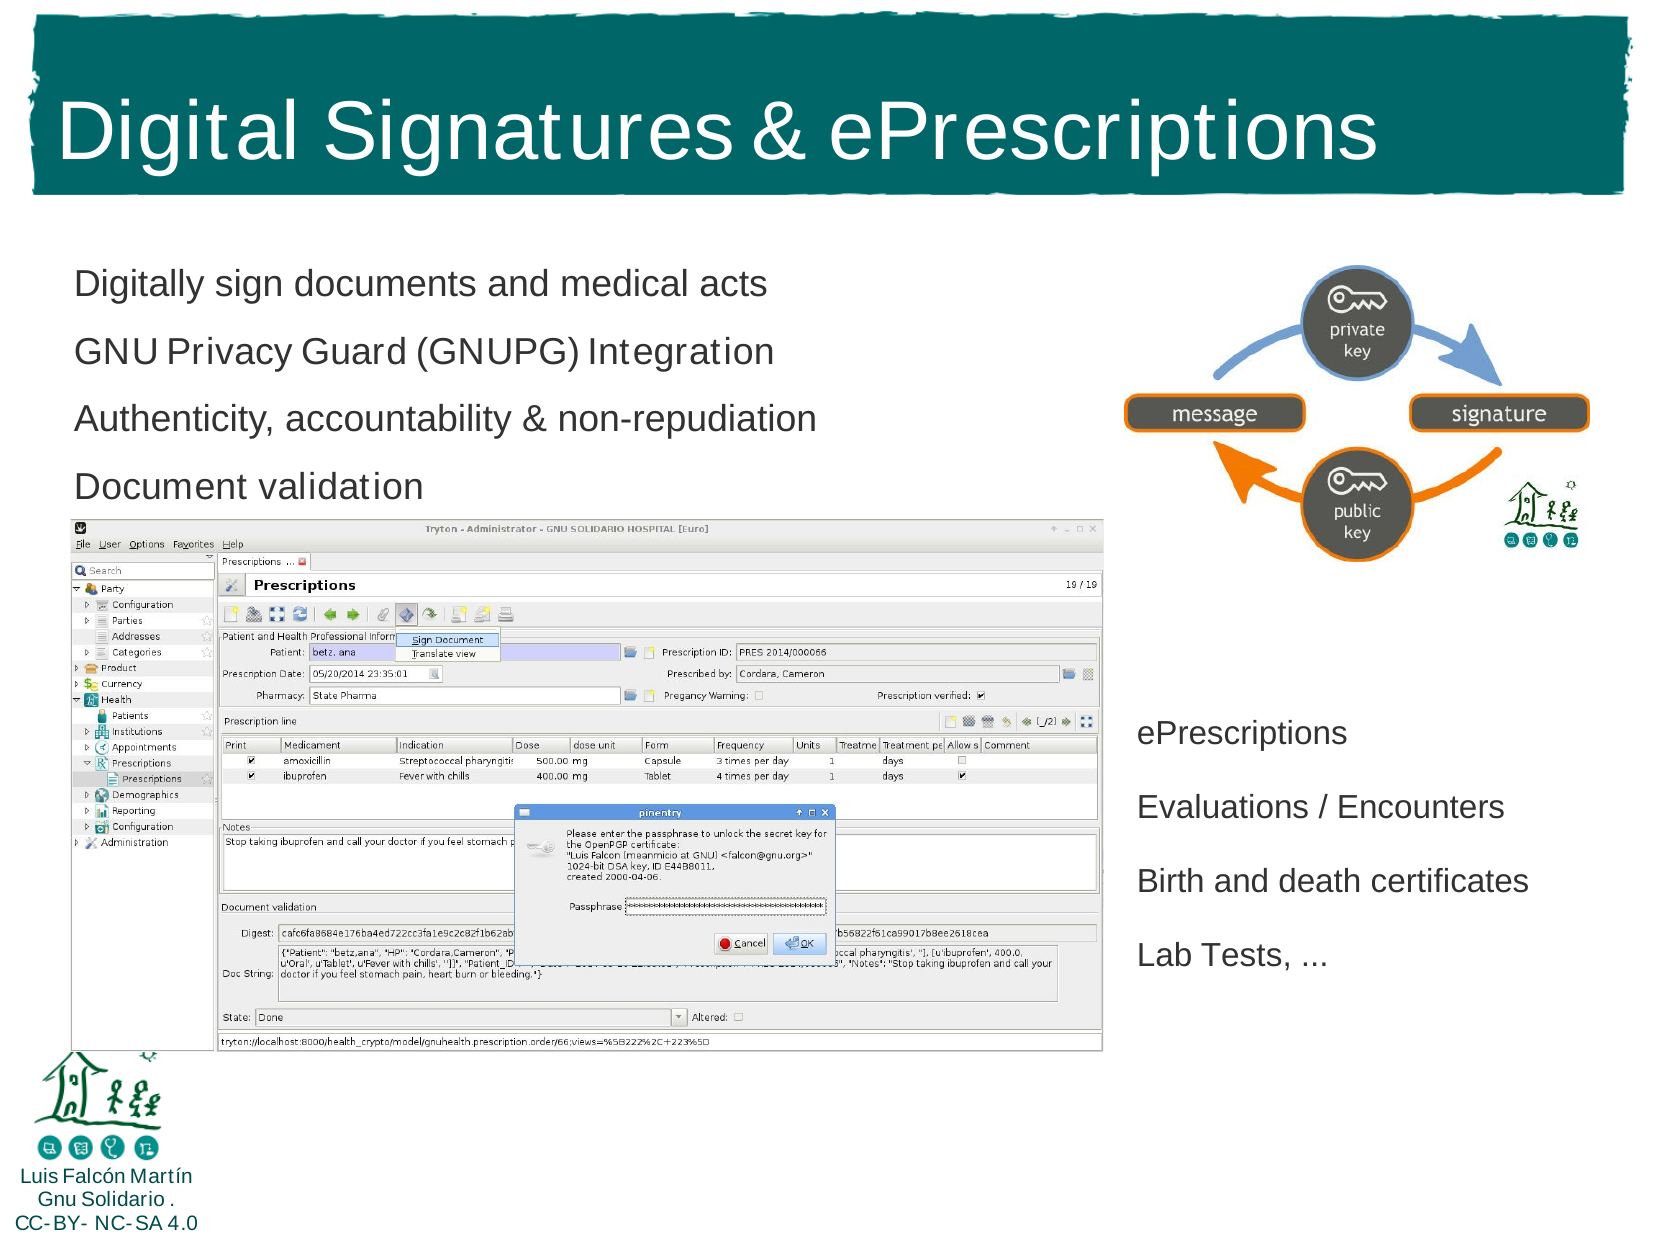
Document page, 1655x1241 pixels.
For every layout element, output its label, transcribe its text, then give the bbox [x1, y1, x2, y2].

text_box Digitally sign documents and medical acts GNUPrivacyGuard(GNUPG)Integration Authenticity, accountability & non-repudiation Documentvalidation [71, 236, 871, 507]
text_box [71, 520, 1104, 1052]
text_box [1124, 266, 1590, 561]
text_box ePrescriptions Evaluations / Encounters Birth and death certificates Lab Tests, ... [1134, 676, 1534, 973]
title DigitalSignatures&ePrescriptions [48, 56, 1607, 177]
picture [0, 0, 1654, 1211]
text_box LuisFalcónMartín GnuSolidario. CC-BY-NC-SA4.0 [0, 1157, 213, 1241]
